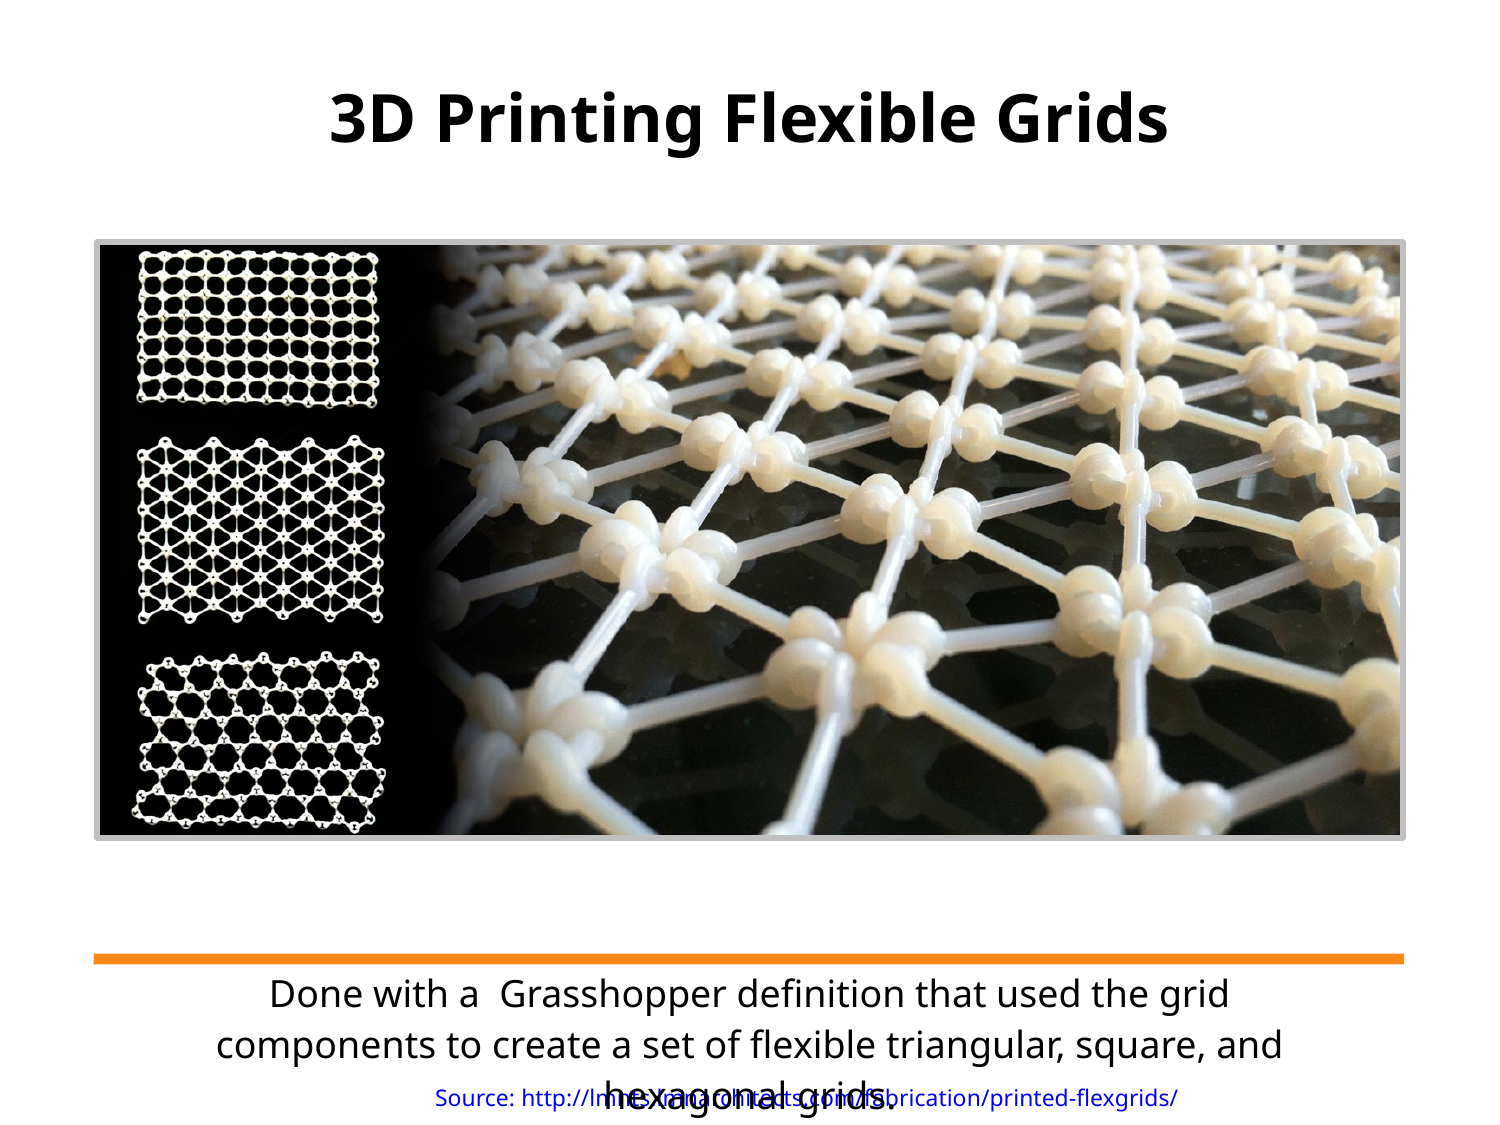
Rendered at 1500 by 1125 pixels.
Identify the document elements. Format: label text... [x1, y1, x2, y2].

picture [0, 0, 1500, 1125]
title 3D Printing Flexible Grids [75, 44, 1426, 188]
text_box Done with a Grasshopper definition that used the grid components to create a set of flexible triangular, square, and hexagonal grids. [174, 960, 1326, 1064]
text_box Source: http://lmnts.lmnarchitects.com/fabrication/printed-flexgrids/ [420, 1074, 1080, 1115]
